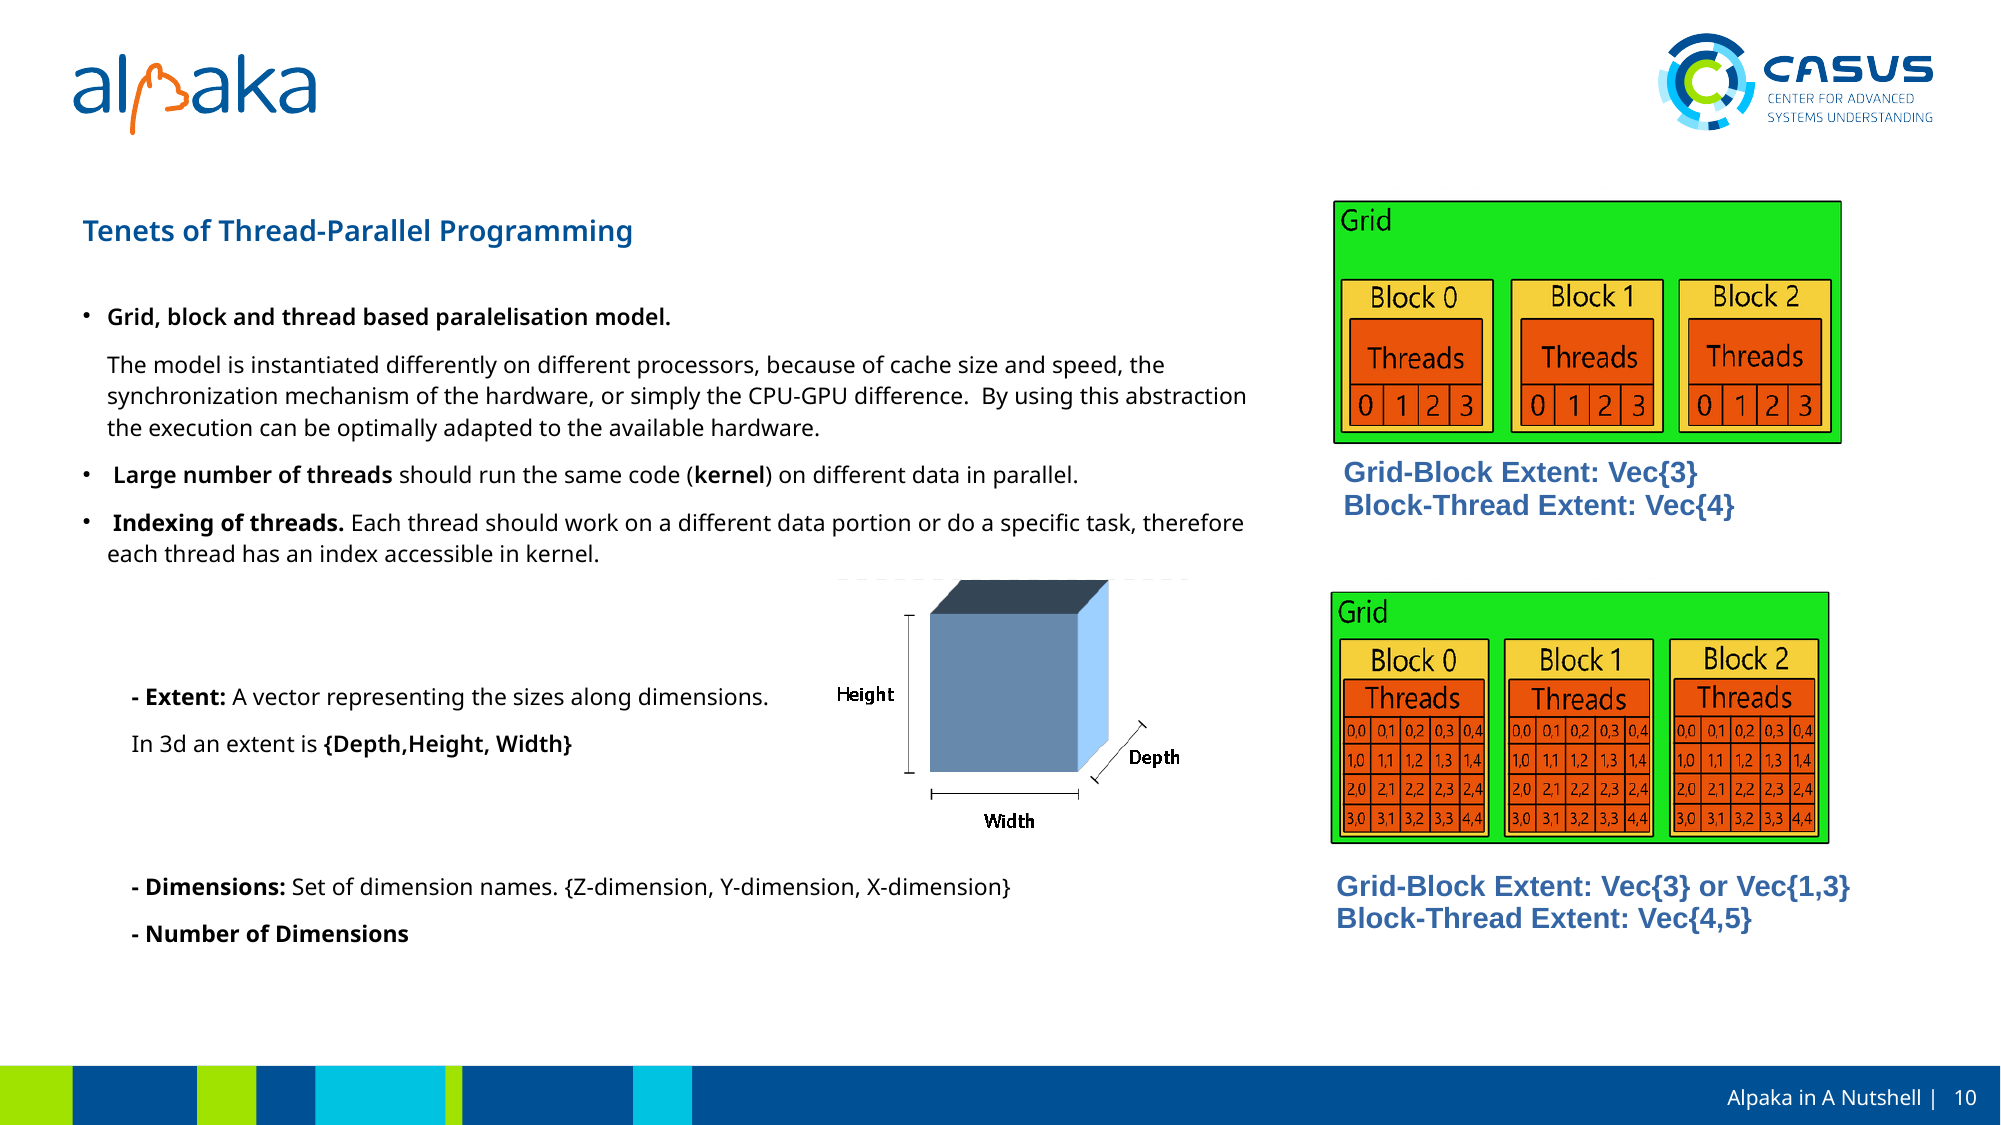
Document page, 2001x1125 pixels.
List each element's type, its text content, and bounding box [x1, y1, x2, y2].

picture [1658, 33, 1933, 131]
picture [1311, 577, 1867, 863]
text_box Grid-Block Extent: Vec{3} or Vec{1,3} Block-Thread Extent: Vec{4,5} [1321, 862, 1867, 943]
text_box Grid-Block Extent: Vec{3} Block-Thread Extent: Vec{4} [1328, 448, 1759, 530]
picture [829, 579, 1188, 831]
picture [1311, 188, 1878, 463]
list Tenets of Thread-Parallel Programming Grid, block and thread based paralelisation model. The model is instantiated differently on different processors, because of cache size and speed, the synchronization mechanism of the hardware, or simply the CPU-GPU difference. By using this abstraction the execution can be optimally adapted to the available hardware. Large number of threads should run the same code (kernel) on different data in parallel. Indexing of threads. Each thread should work on a different data portion or do a specific task, therefore each thread has an index accessible in kernel. - Extent: A vector representing the sizes along dimensions. In 3d an extent is {Depth,Height, Width} - Dimensions: Set of dimension names. {Z-dimension, Y-dimension, X-dimension} - Number of Dimensions [82, 210, 1252, 951]
picture [72, 53, 317, 136]
